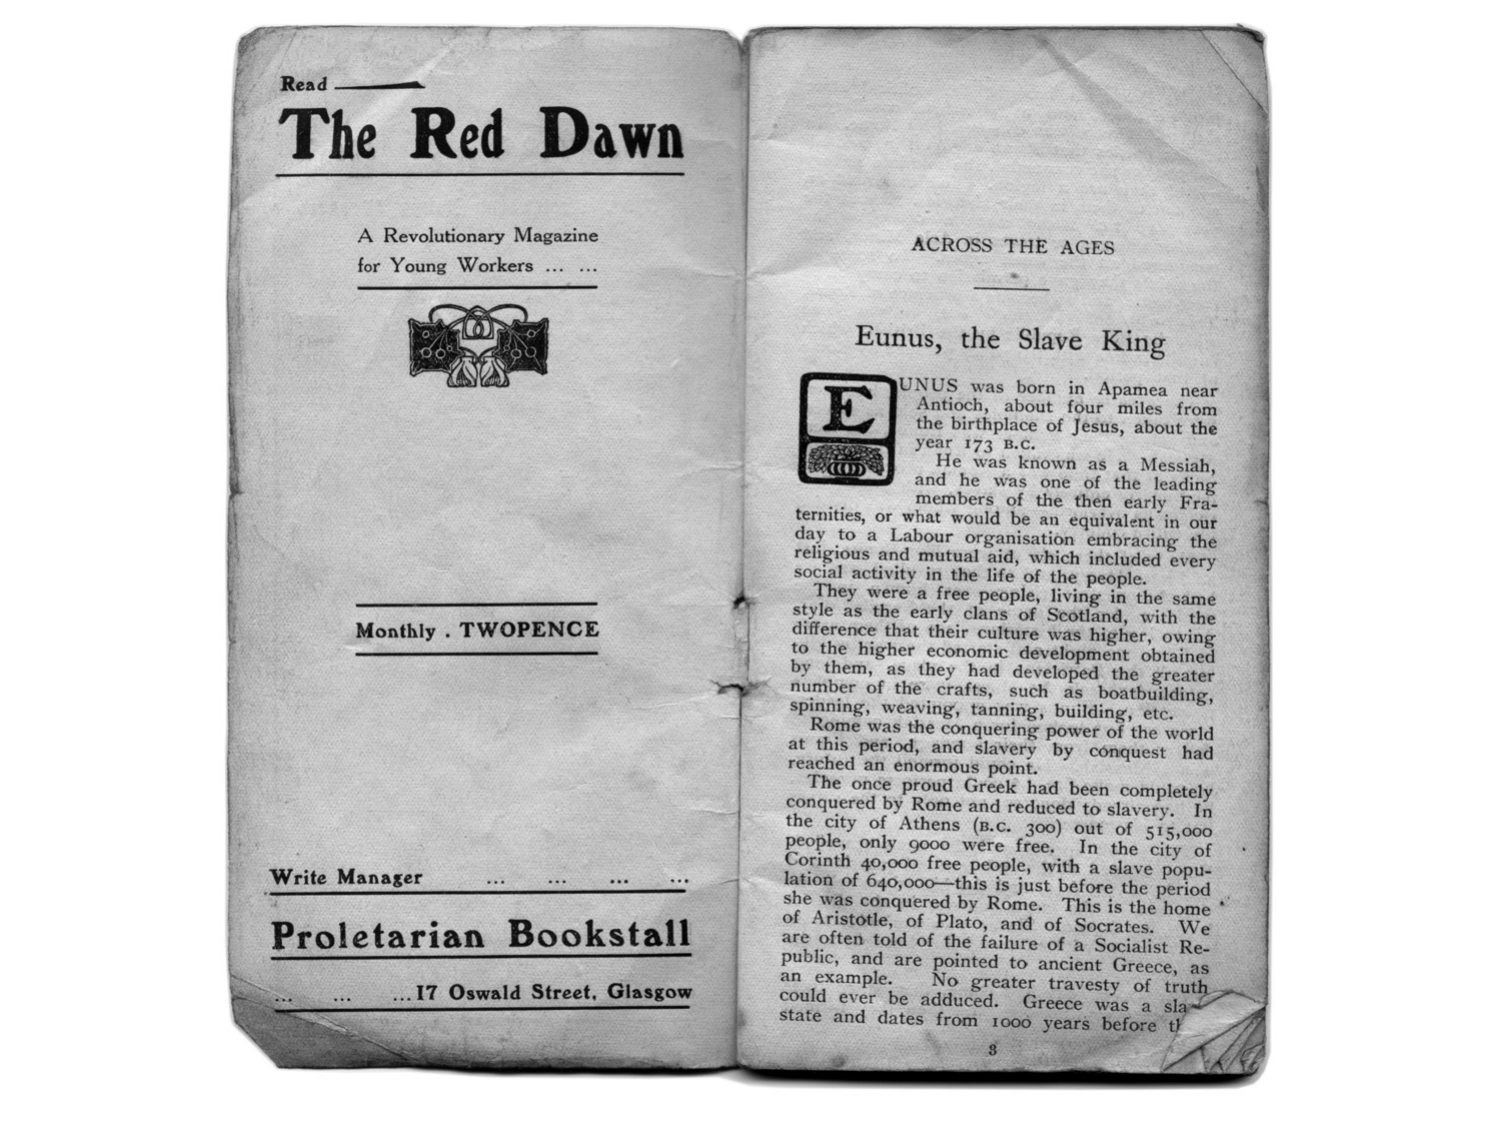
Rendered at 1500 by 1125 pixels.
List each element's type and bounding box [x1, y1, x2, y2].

picture [203, 0, 1308, 1125]
